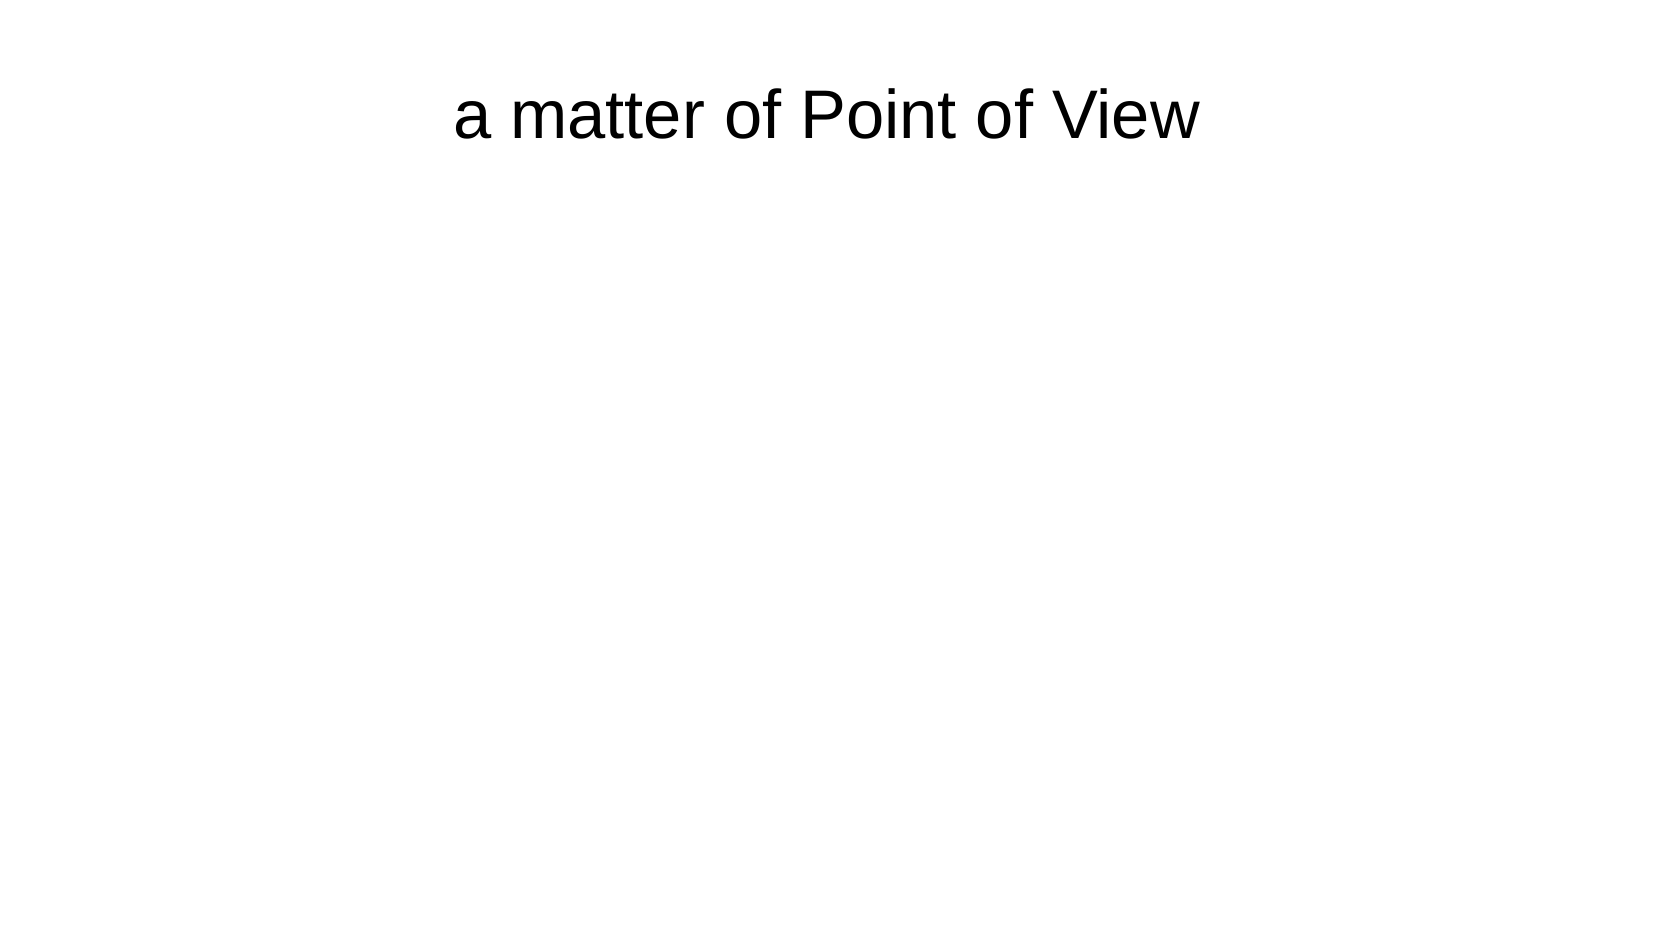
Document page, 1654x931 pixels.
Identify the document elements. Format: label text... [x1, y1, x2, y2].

title a matter of Point of View [82, 37, 1571, 193]
